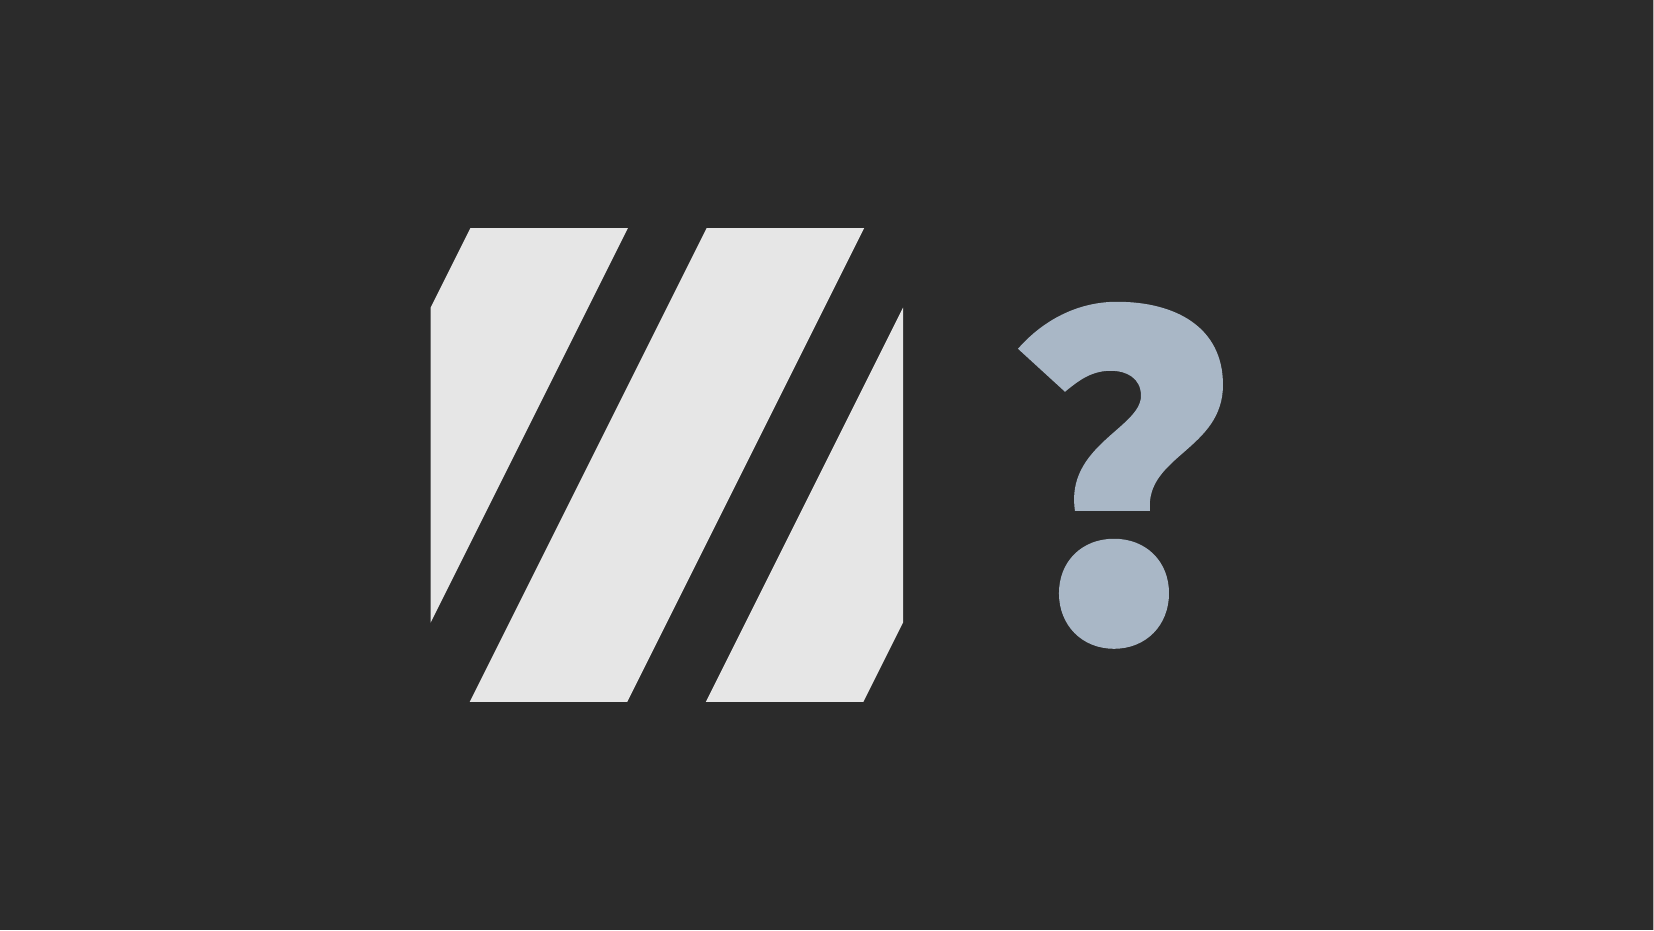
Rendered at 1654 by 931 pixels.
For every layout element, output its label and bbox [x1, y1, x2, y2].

text_box [1017, 301, 1223, 511]
text_box [1058, 538, 1169, 649]
picture [430, 228, 904, 702]
